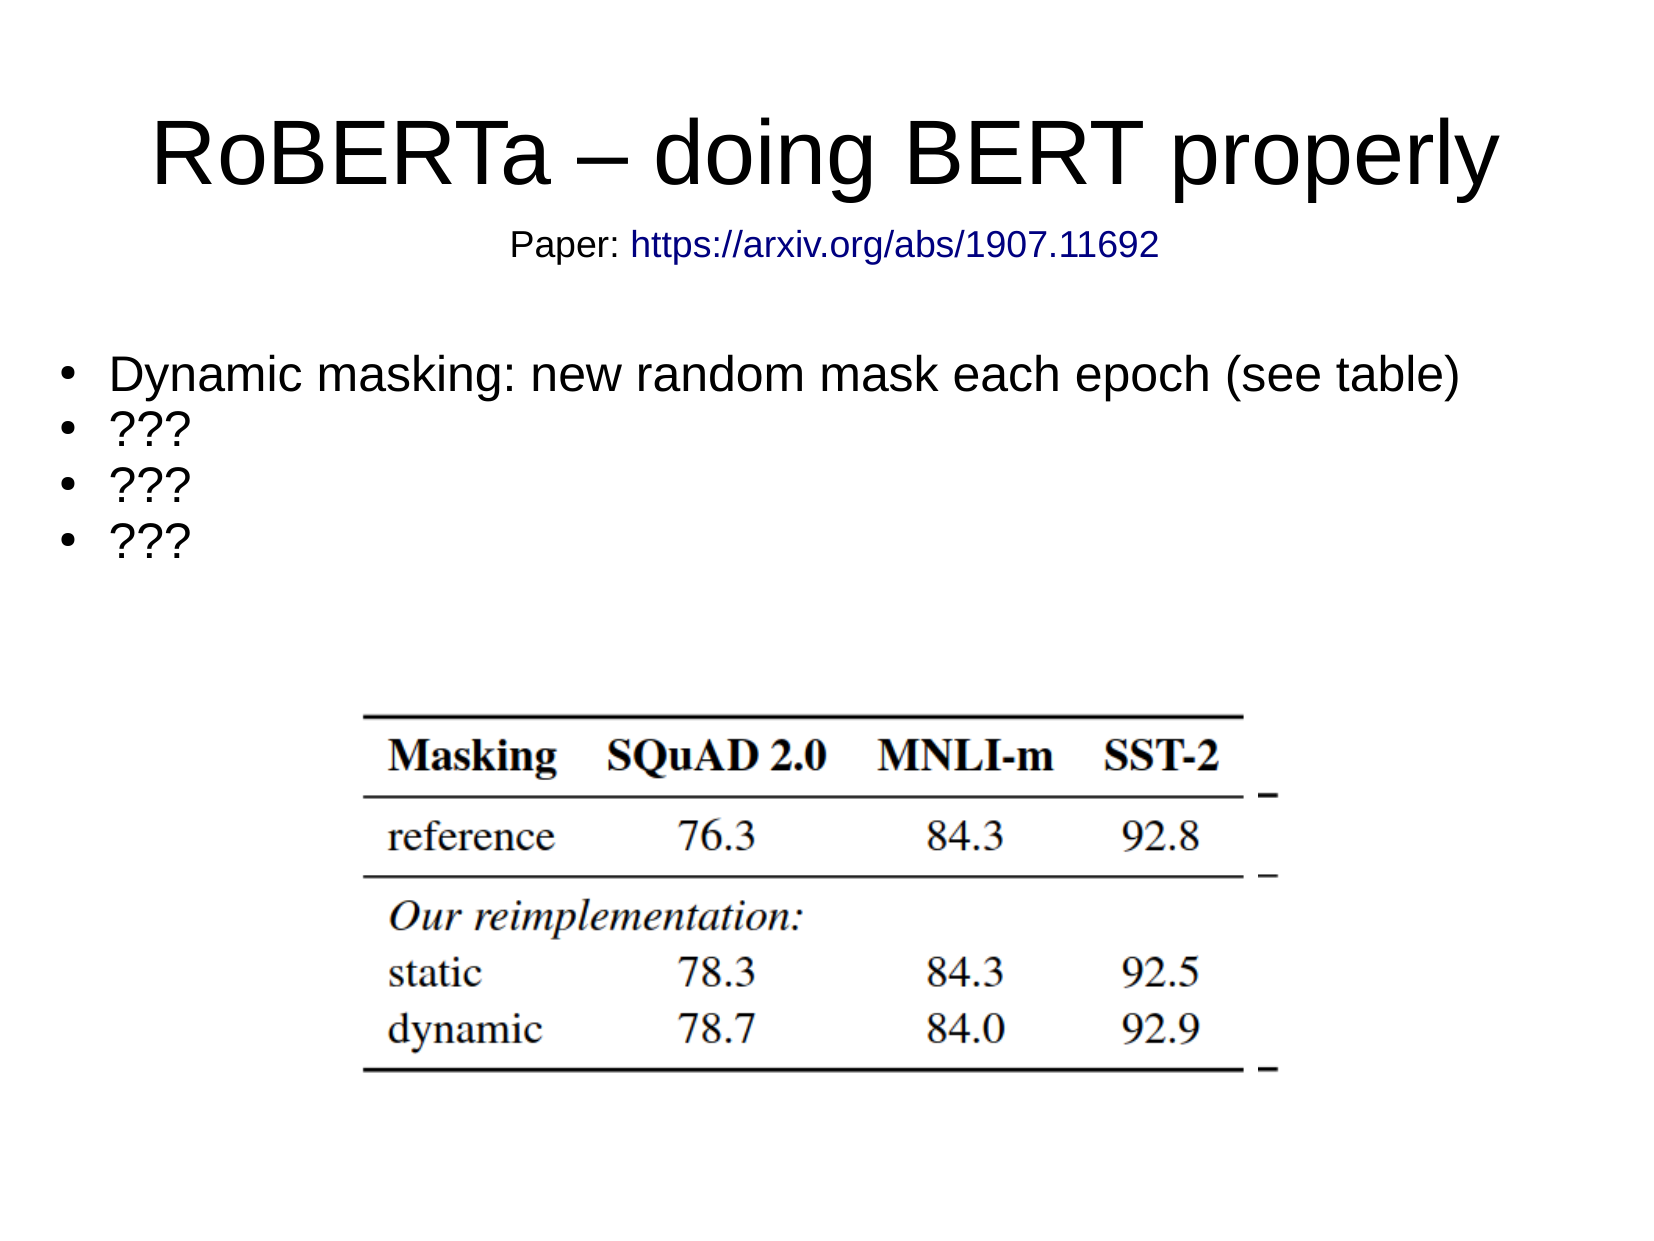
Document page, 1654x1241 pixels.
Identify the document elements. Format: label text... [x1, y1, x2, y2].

text_box Paper: https://arxiv.org/abs/1907.11692 [466, 215, 1213, 290]
picture [343, 697, 1294, 1098]
title RoBERTa – doing BERT properly [82, 49, 1571, 257]
text_box Dynamic masking: new random mask each epoch (see table) ??? ??? ??? [59, 290, 1561, 571]
